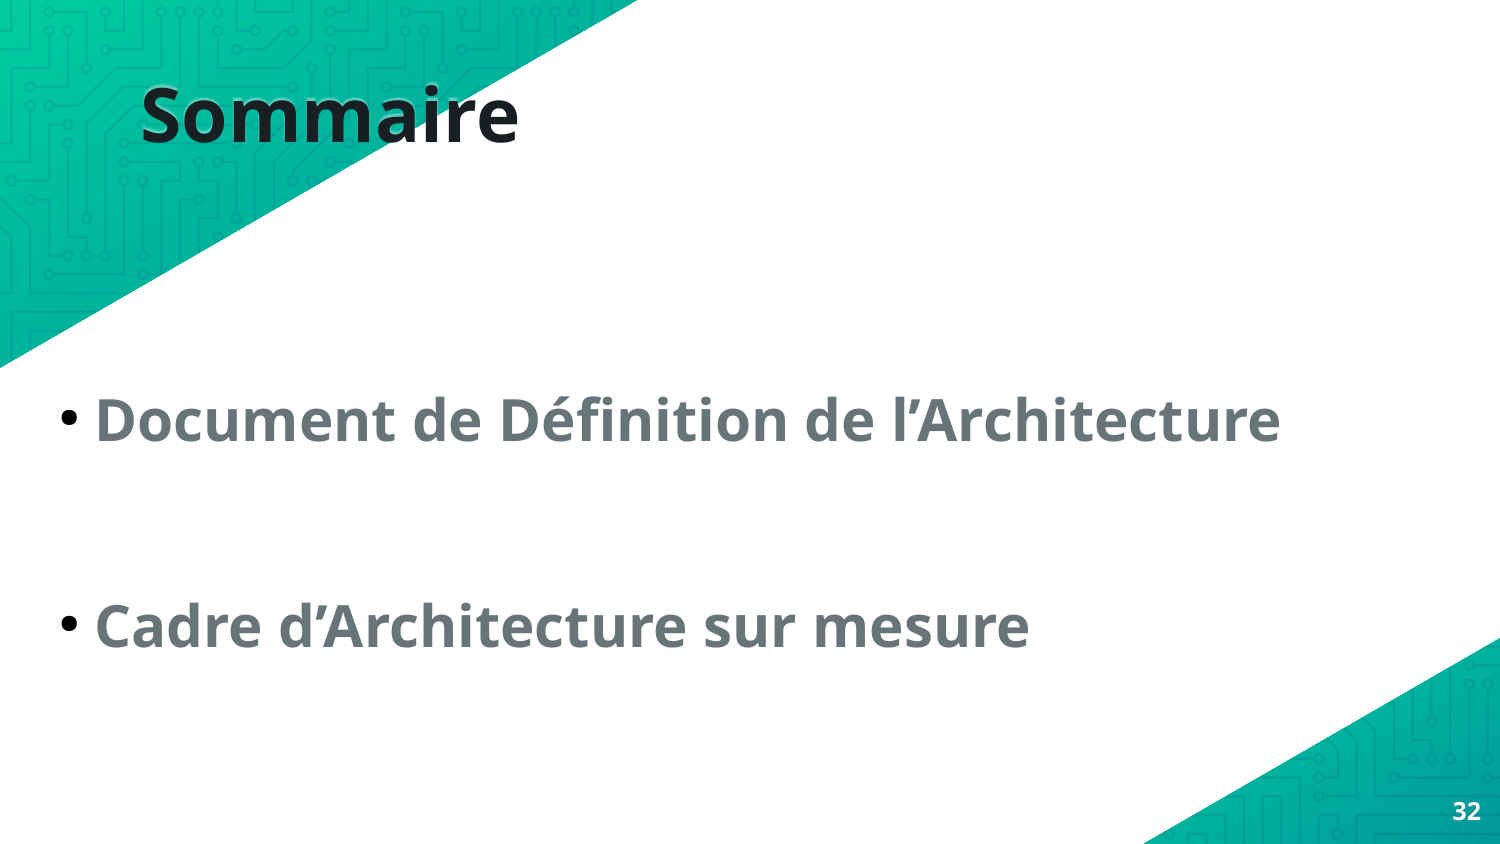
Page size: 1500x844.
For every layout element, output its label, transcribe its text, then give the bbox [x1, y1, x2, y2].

list Document de Définition de l’Architecture Cadre d’Architecture sur mesure [59, 367, 1465, 787]
title Sommaire [140, 78, 1360, 160]
slide_number <numéro> [1391, 779, 1482, 844]
